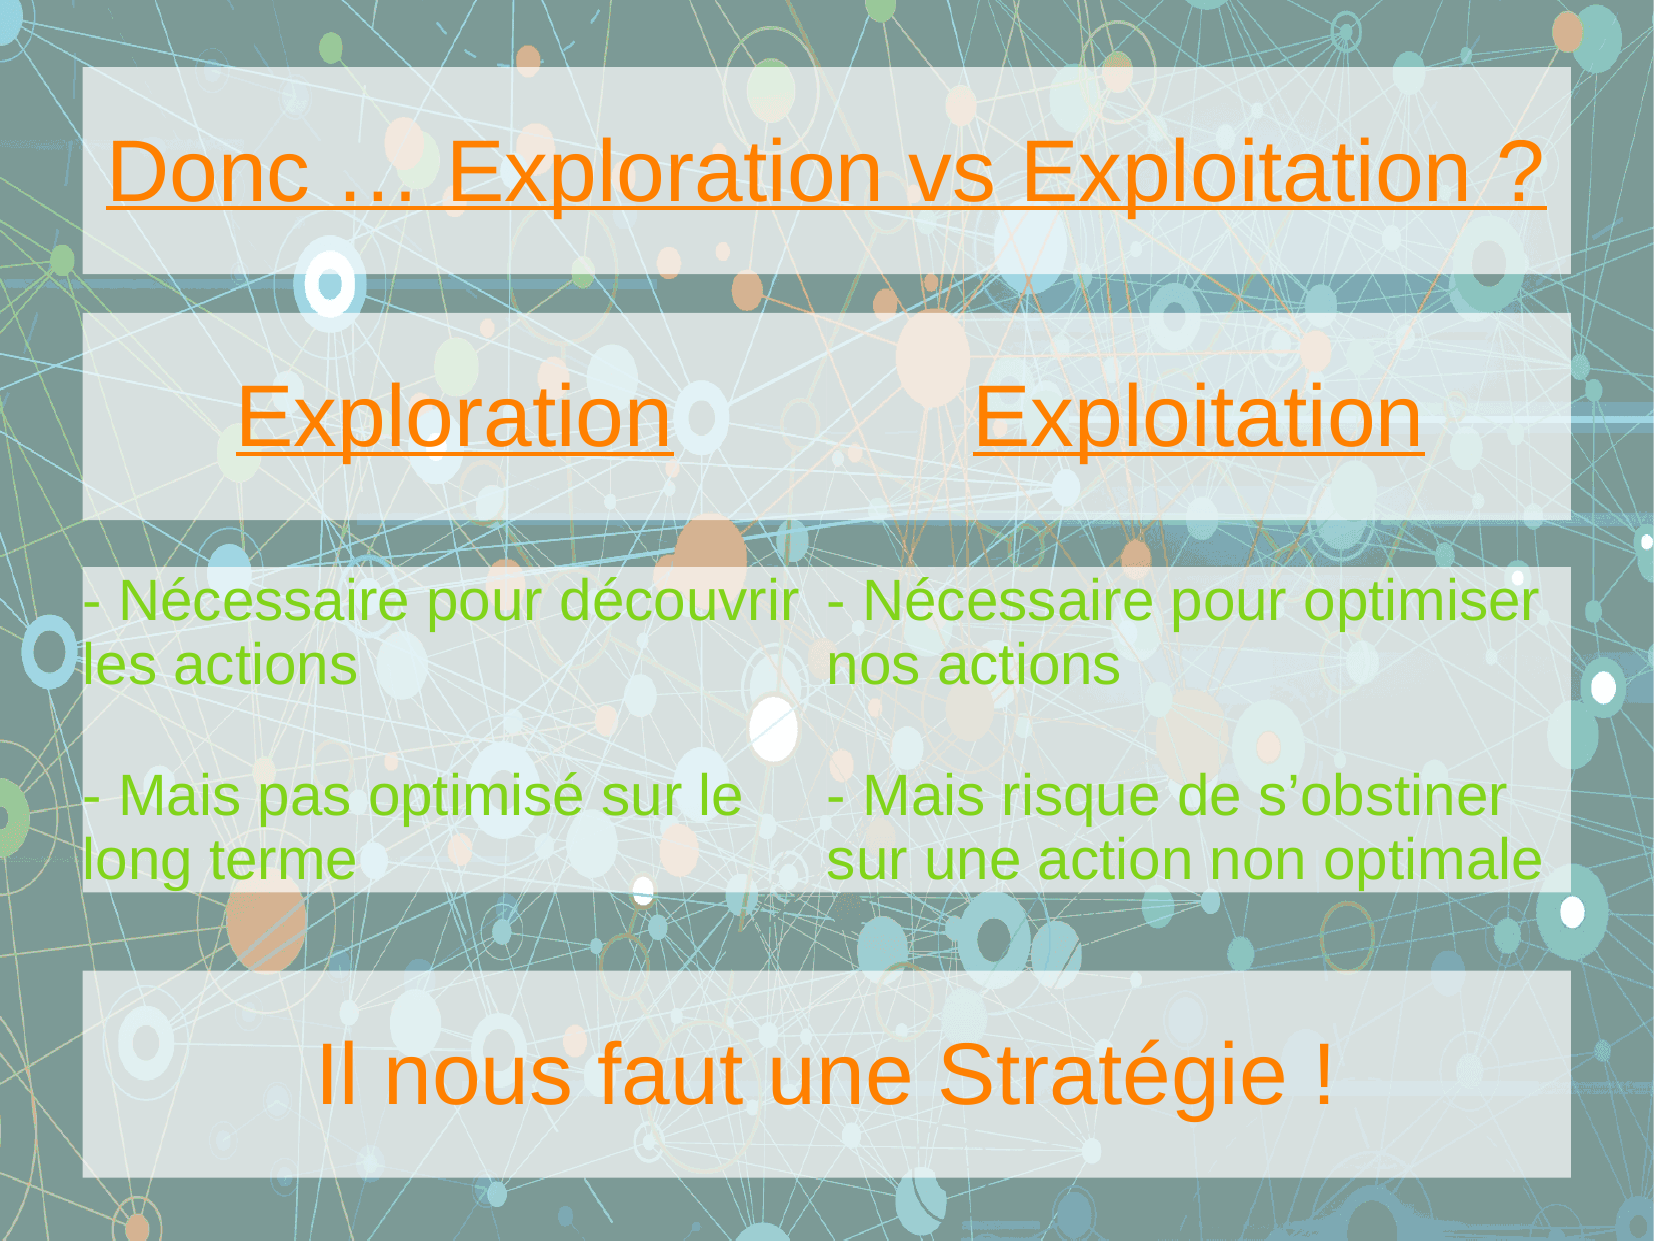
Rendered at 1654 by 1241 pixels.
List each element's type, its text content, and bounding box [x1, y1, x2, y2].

title Il nous faut une Stratégie ! [82, 970, 1571, 1178]
picture [0, 0, 1654, 1241]
title - Nécessaire pour optimiser nos actions - Mais risque de s’obstiner sur une action non optimale [826, 567, 1571, 893]
title Exploration [82, 312, 826, 521]
title Donc … Exploration vs Exploitation ? [82, 67, 1571, 275]
title - Nécessaire pour découvrir les actions - Mais pas optimisé sur le long terme [82, 567, 826, 893]
title Exploitation [826, 312, 1571, 521]
